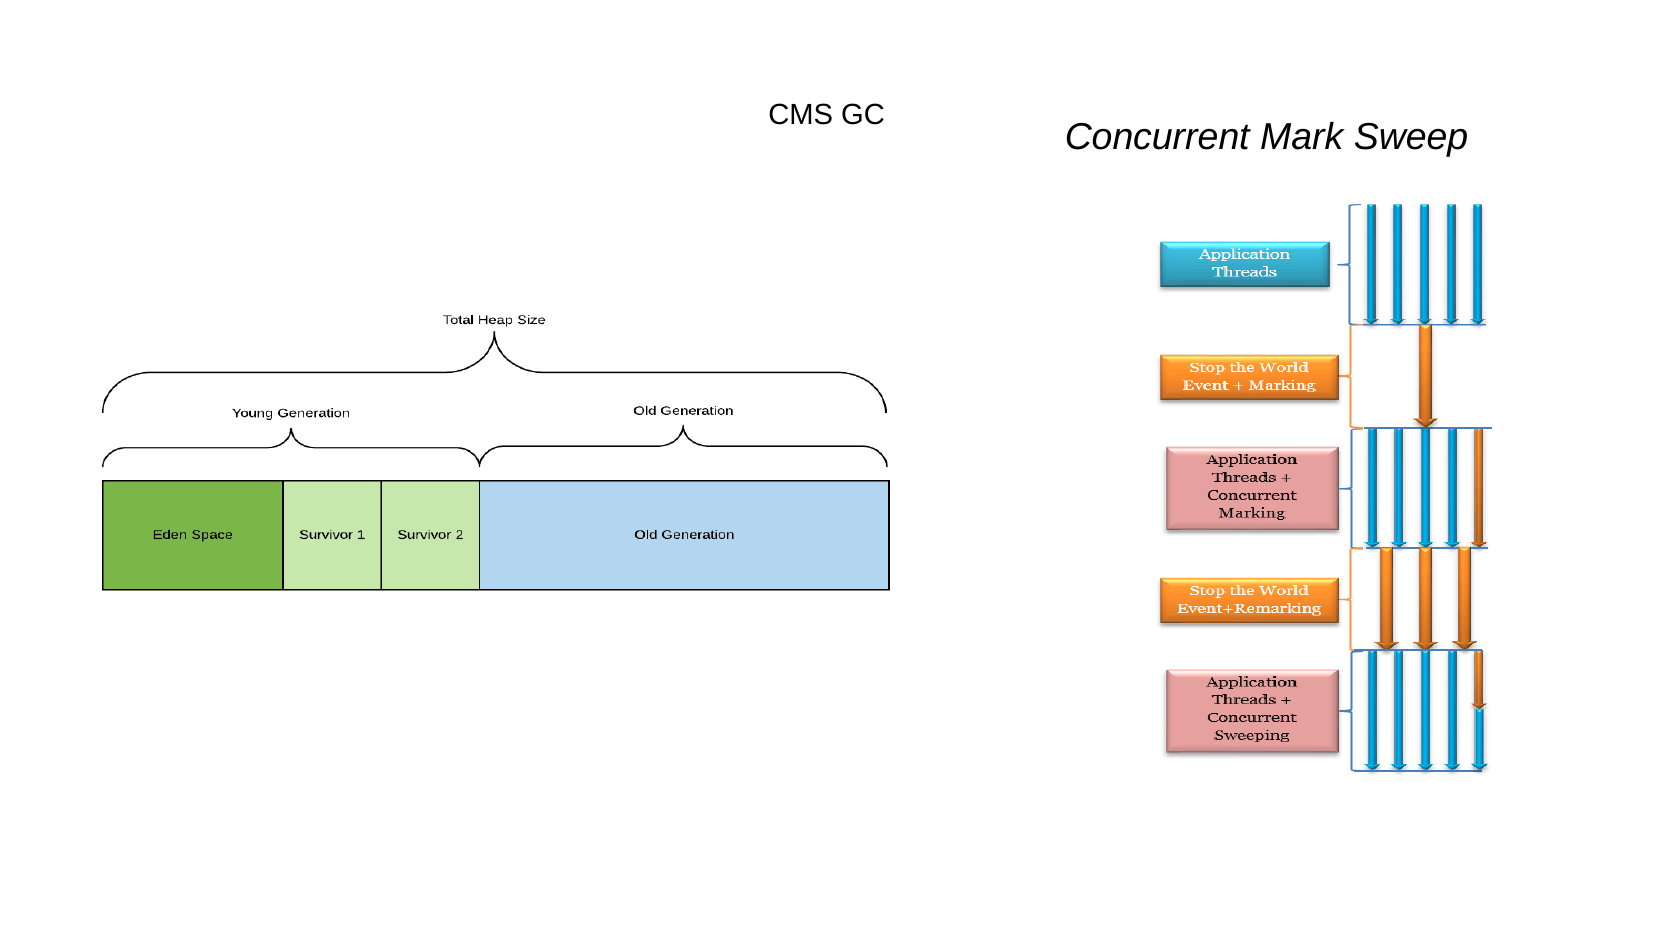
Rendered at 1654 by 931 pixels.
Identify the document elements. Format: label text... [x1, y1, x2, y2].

picture [1125, 194, 1516, 781]
picture [45, 284, 946, 618]
title CMS GC [82, 37, 1571, 193]
text_box Concurrent Mark Sweep [1050, 66, 1518, 166]
